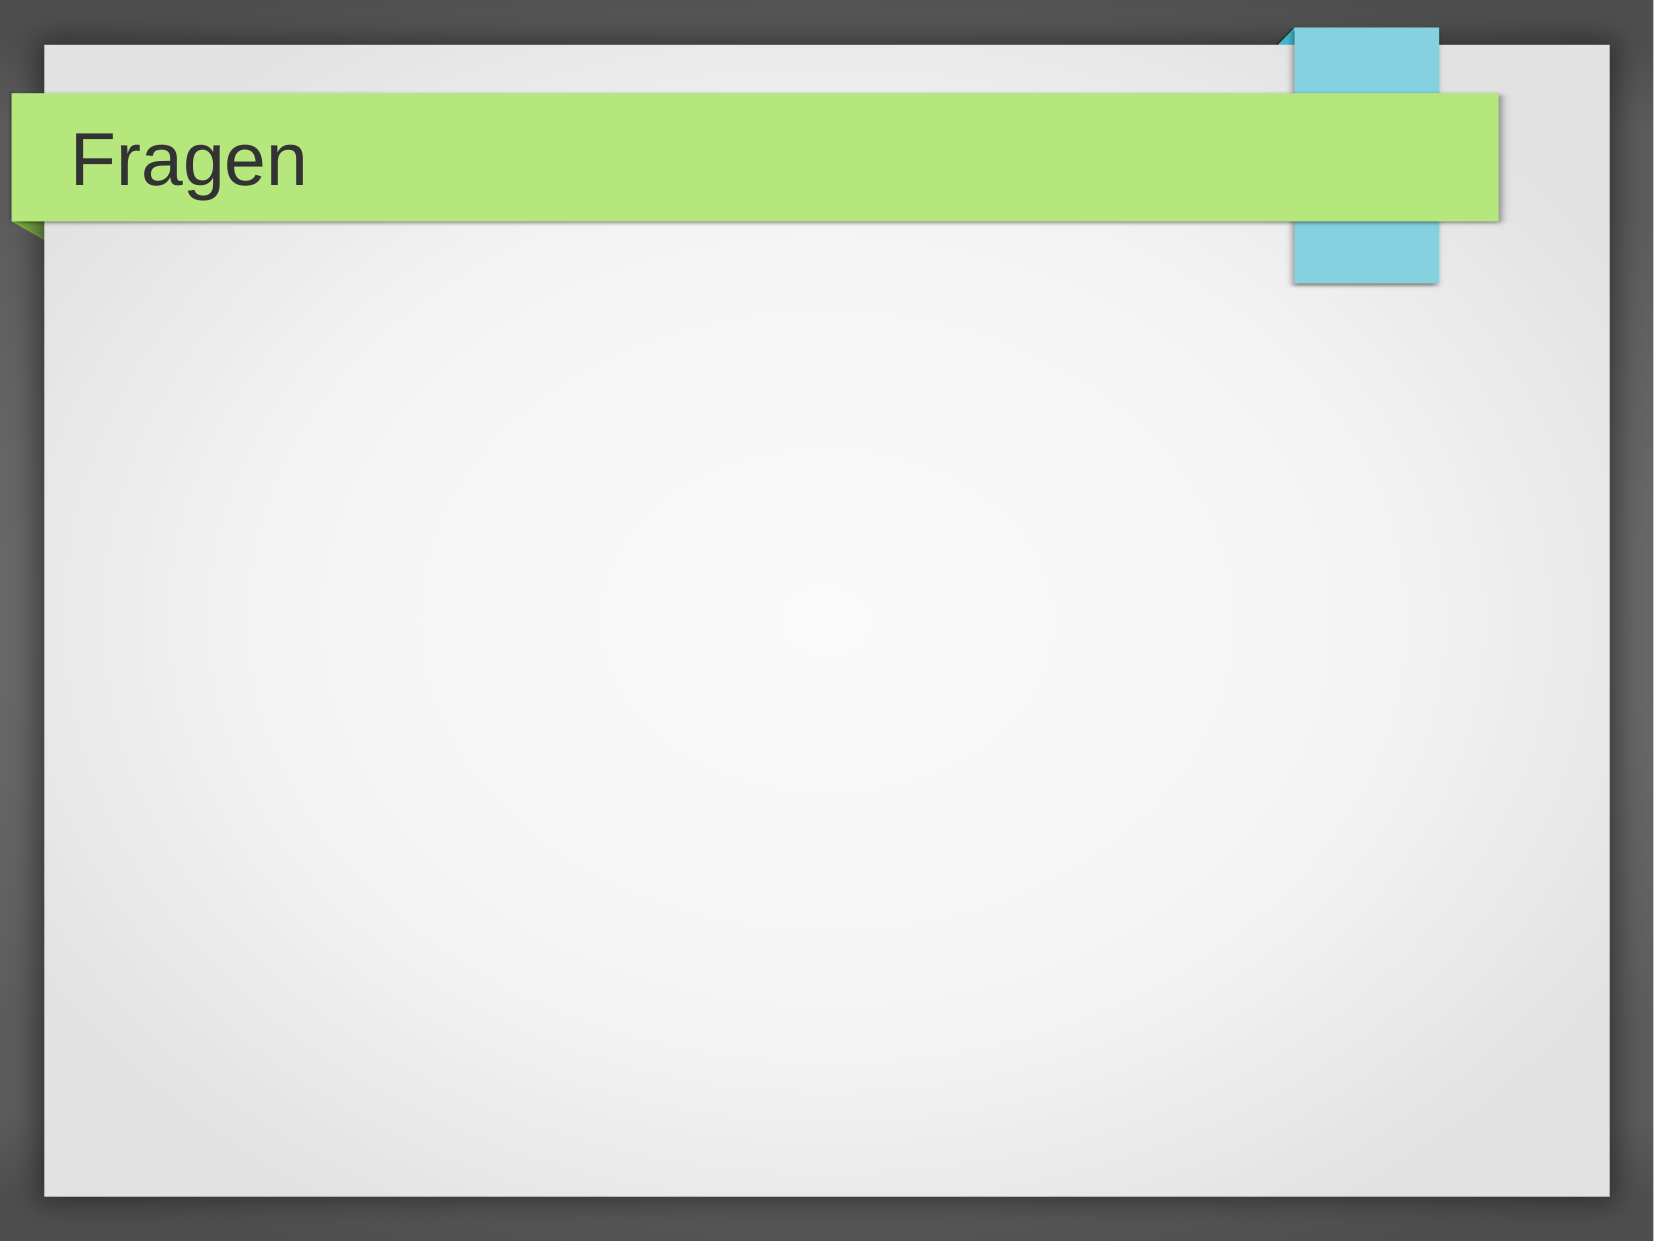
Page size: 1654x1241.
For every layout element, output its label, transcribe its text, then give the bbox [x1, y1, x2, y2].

title Fragen [70, 106, 1229, 213]
picture [0, 0, 1654, 1241]
